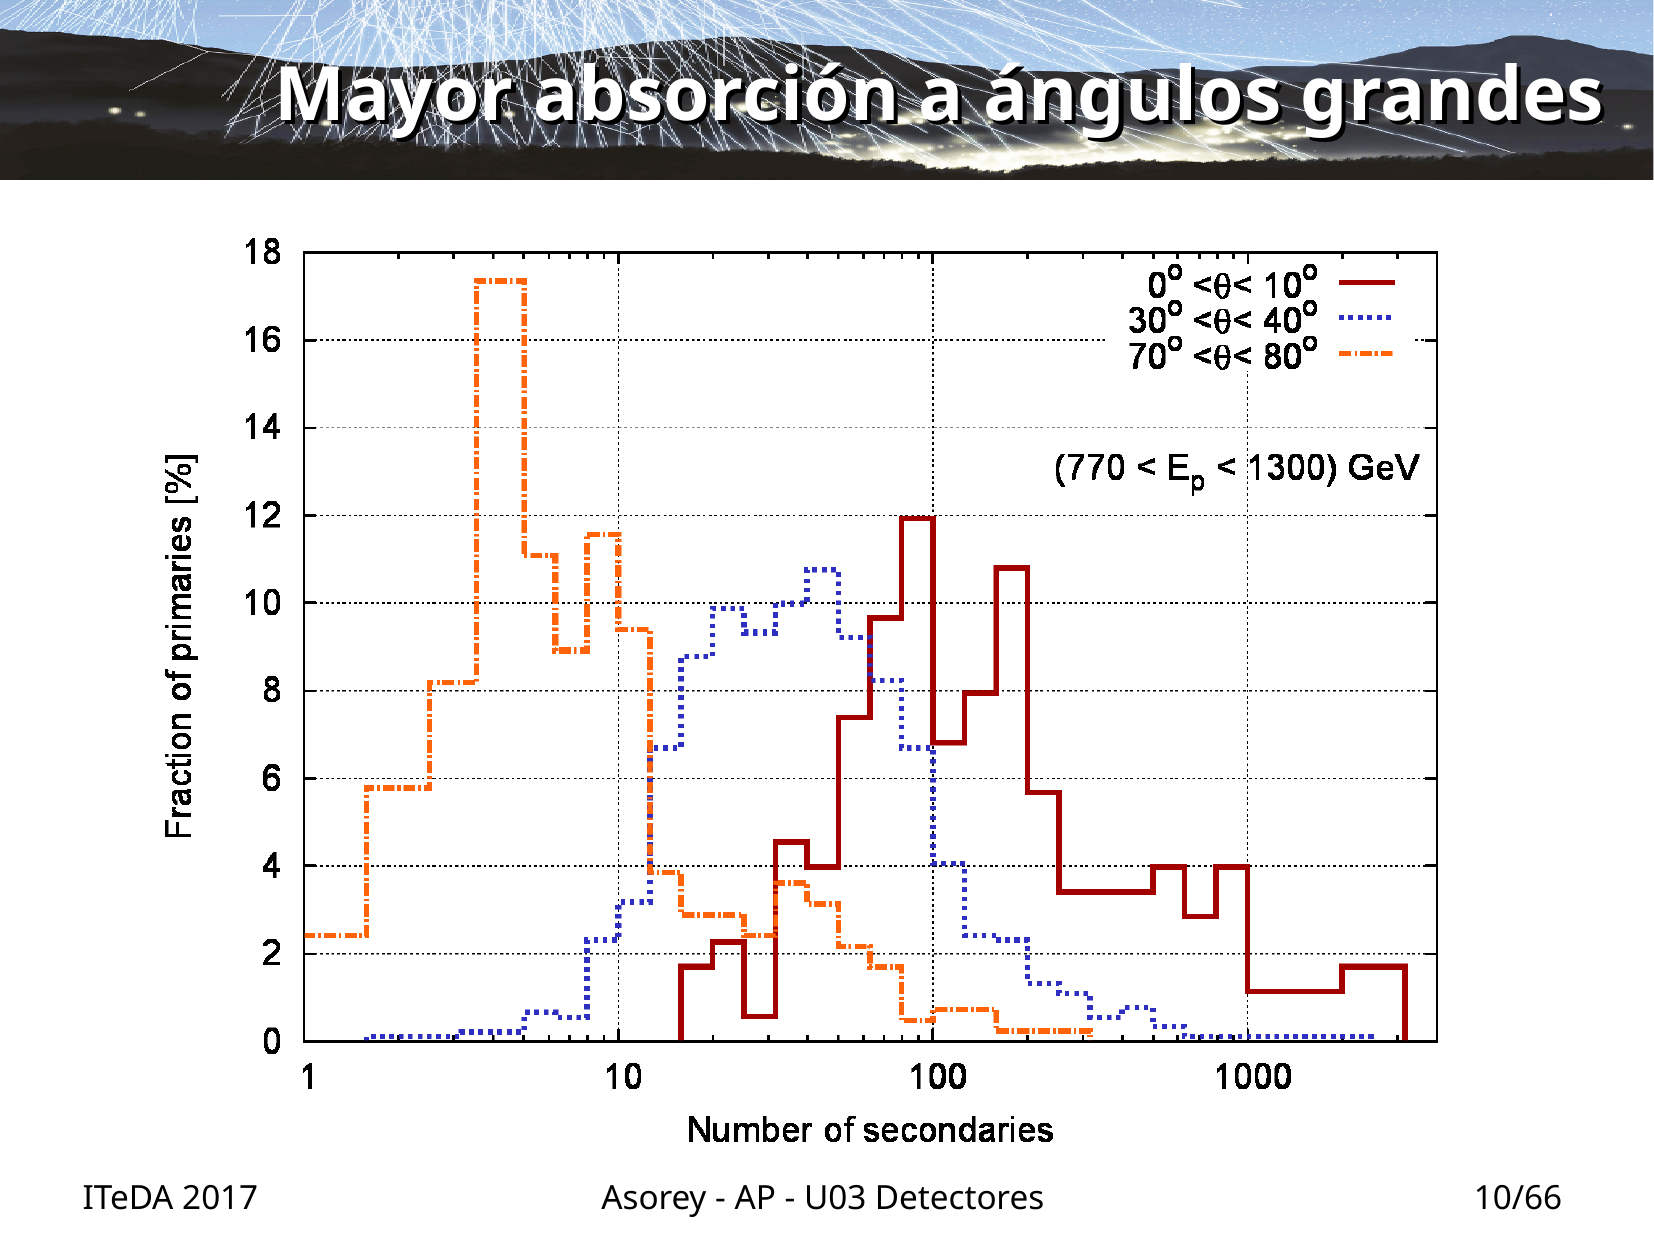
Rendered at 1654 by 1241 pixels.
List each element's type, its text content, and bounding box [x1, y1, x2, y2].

title Mayor absorción a ángulos grandes [45, 15, 1606, 166]
picture [0, 0, 1654, 180]
picture [150, 209, 1501, 1156]
